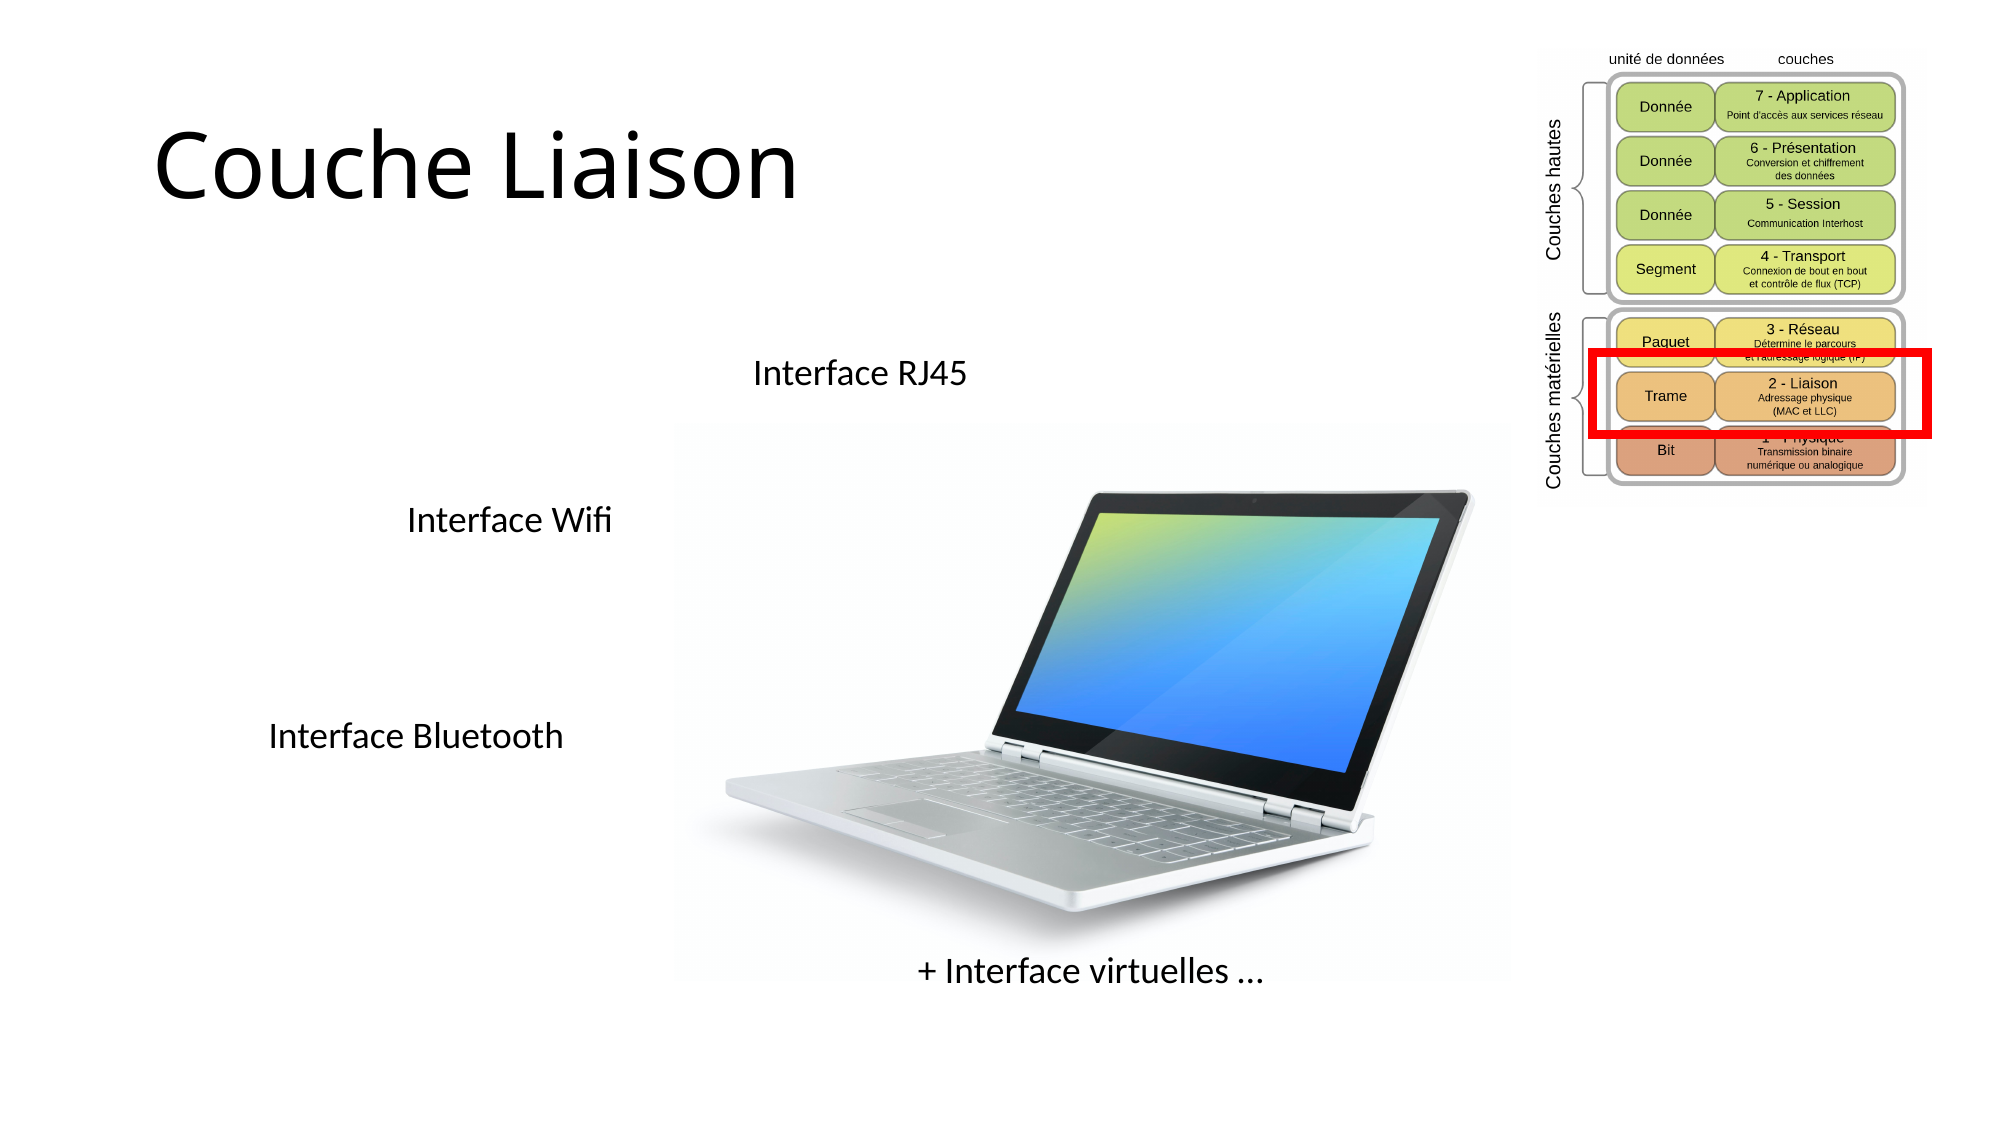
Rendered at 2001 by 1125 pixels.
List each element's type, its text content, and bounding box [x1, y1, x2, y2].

picture [674, 423, 1511, 981]
text_box Interface Bluetooth [253, 703, 580, 764]
text_box Interface RJ45 [738, 340, 983, 401]
picture [1537, 48, 1927, 507]
text_box Interface Wifi [392, 488, 628, 548]
title Couche Liaison [137, 59, 1537, 278]
picture [1597, 357, 1922, 430]
text_box + Interface virtuelles … [903, 938, 1279, 999]
